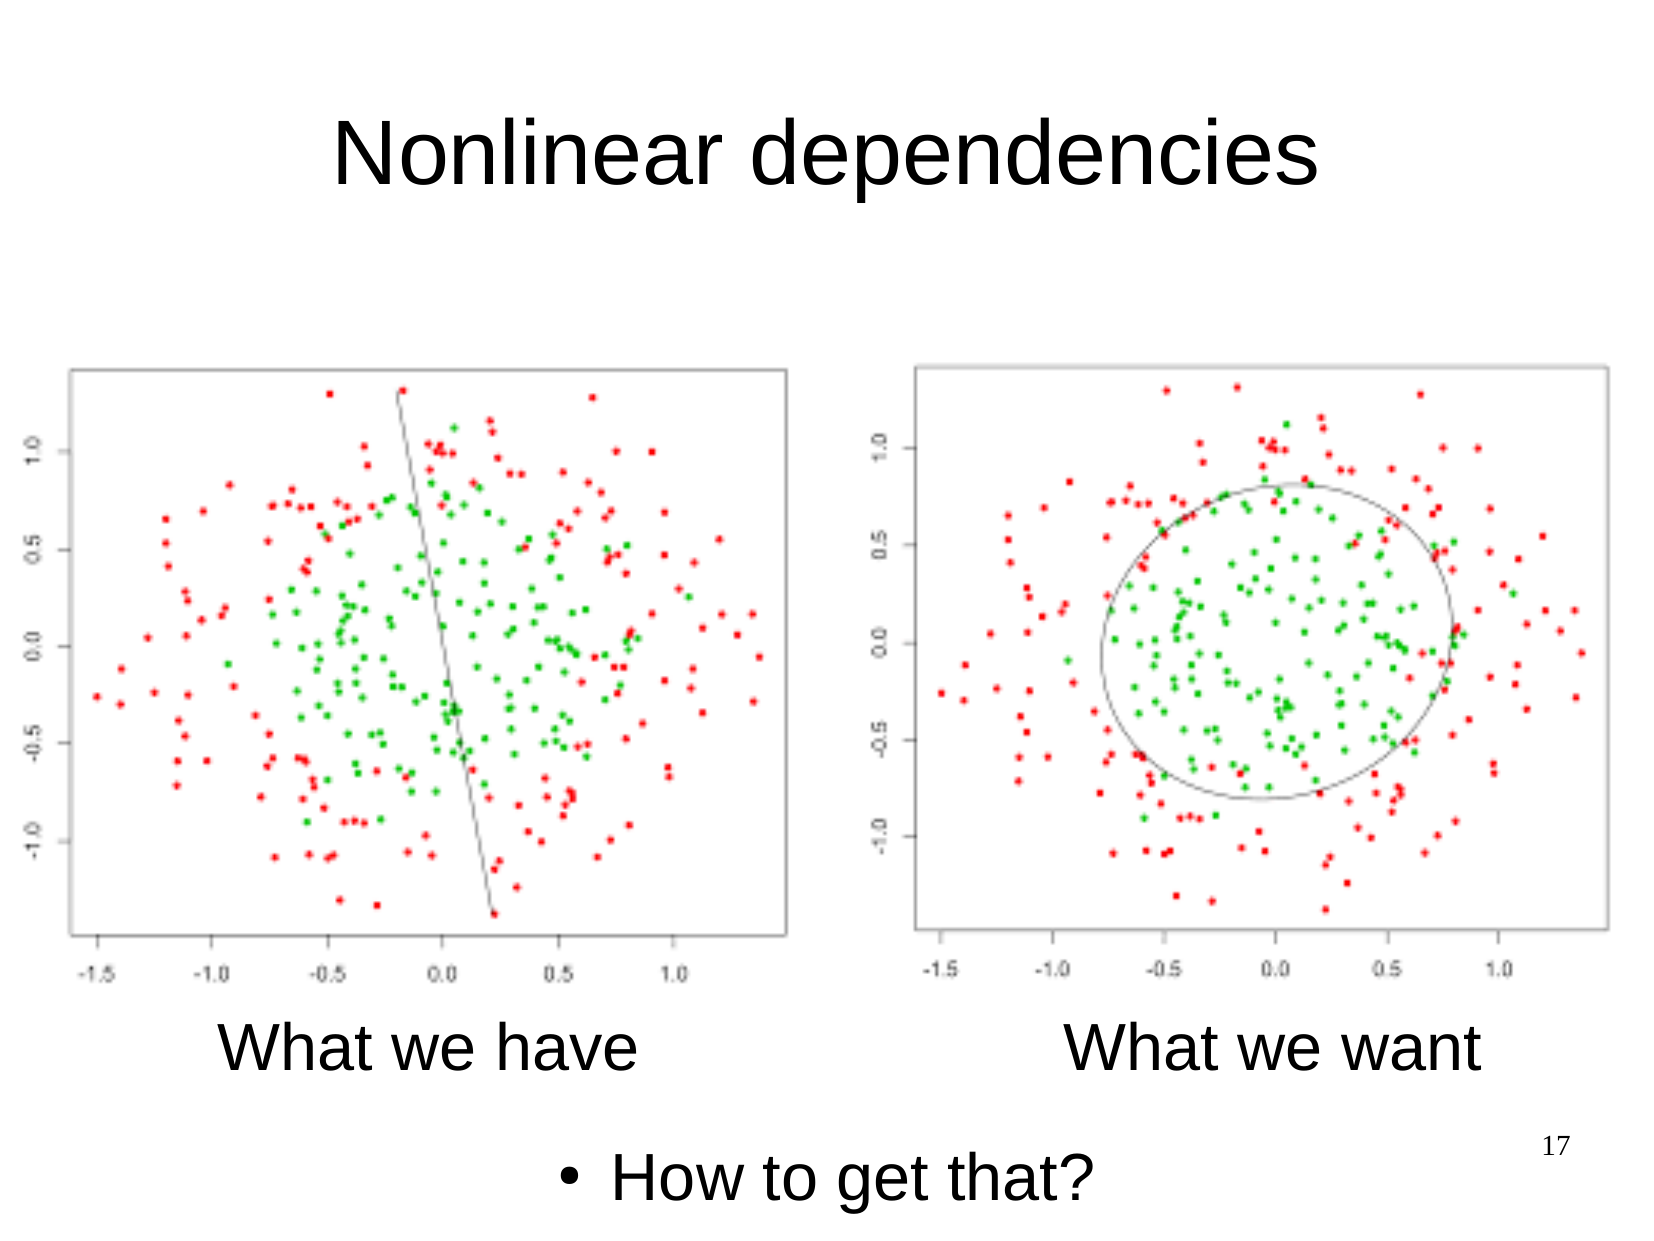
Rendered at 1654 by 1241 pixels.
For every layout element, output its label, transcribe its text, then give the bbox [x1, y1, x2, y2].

picture [15, 347, 811, 991]
list What we have What we want [146, 1009, 1636, 1241]
picture [860, 345, 1626, 991]
text_box How to get that? [540, 1140, 1126, 1230]
title Nonlinear dependencies [82, 49, 1571, 257]
